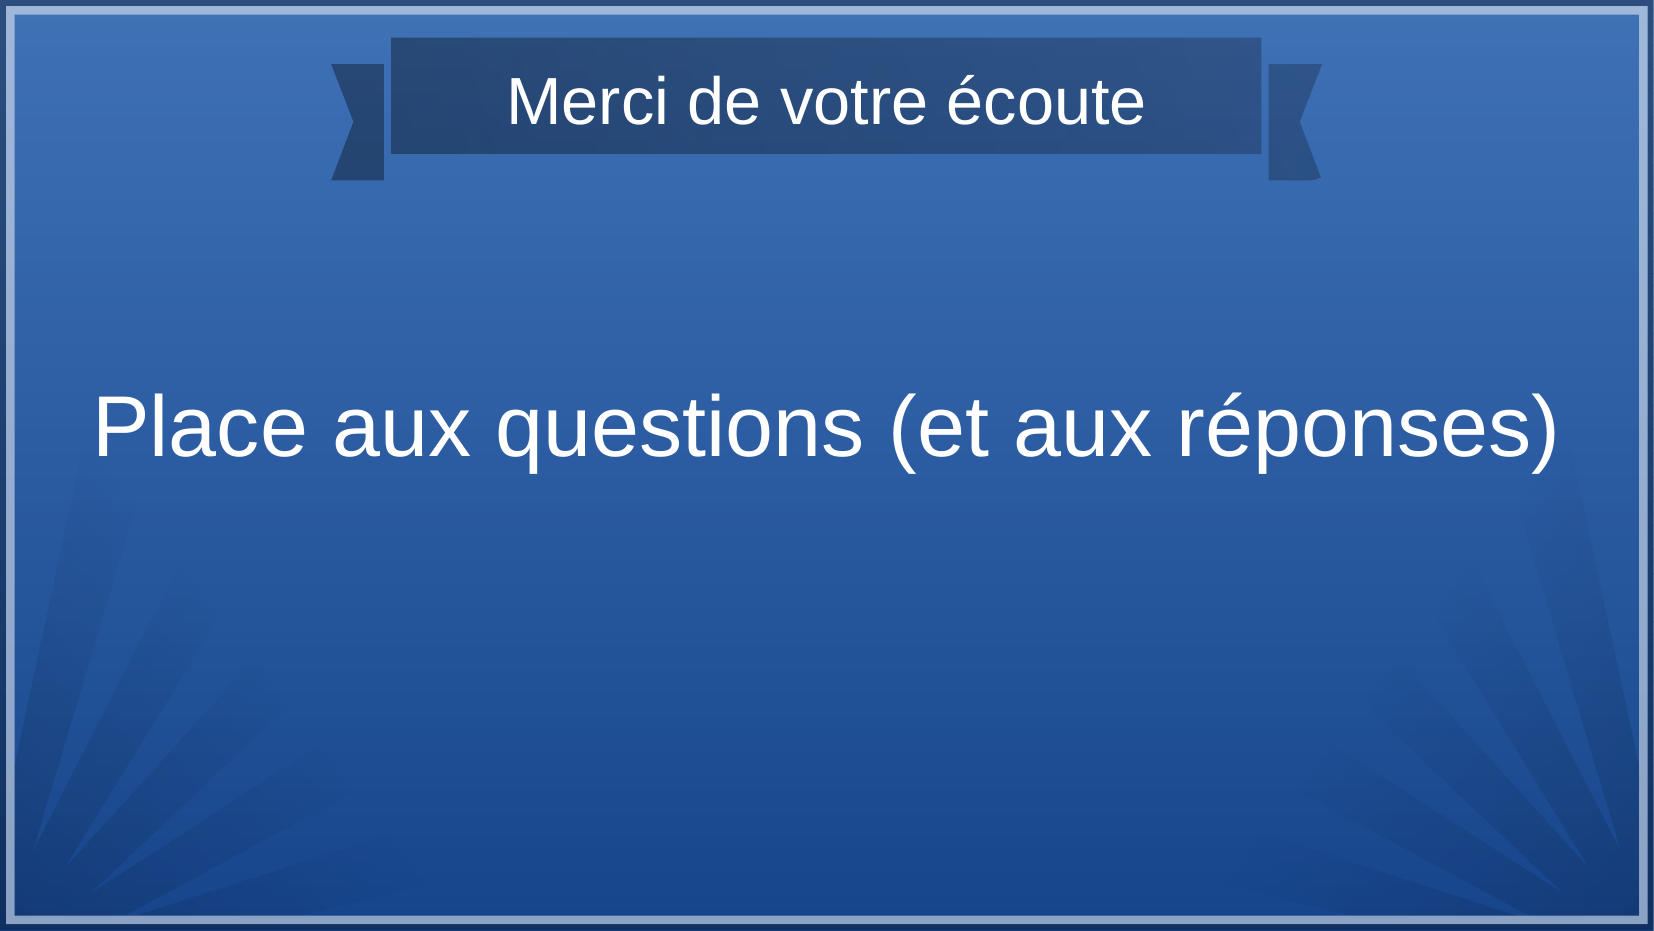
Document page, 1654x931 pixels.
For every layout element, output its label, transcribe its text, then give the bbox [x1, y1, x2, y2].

text_box Merci de votre écoute [82, 45, 1571, 150]
text_box Place aux questions (et aux réponses) [82, 369, 1571, 475]
